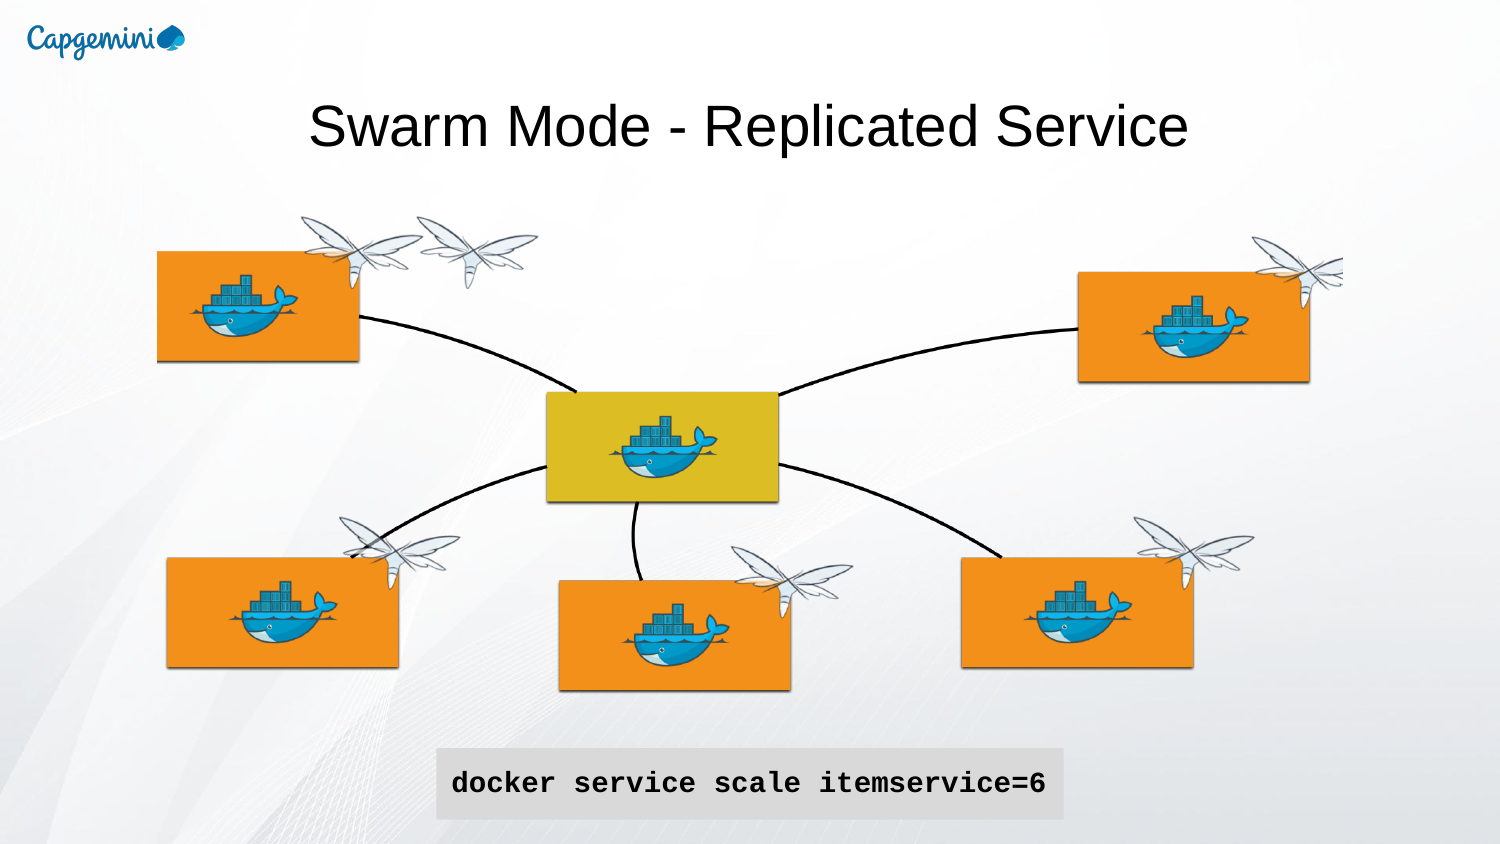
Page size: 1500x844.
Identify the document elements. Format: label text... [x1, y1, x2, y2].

picture [0, 0, 1500, 844]
text_box docker service scale itemservice=6 [436, 748, 1064, 820]
title Swarm Mode - Replicated Service [51, 72, 1449, 167]
